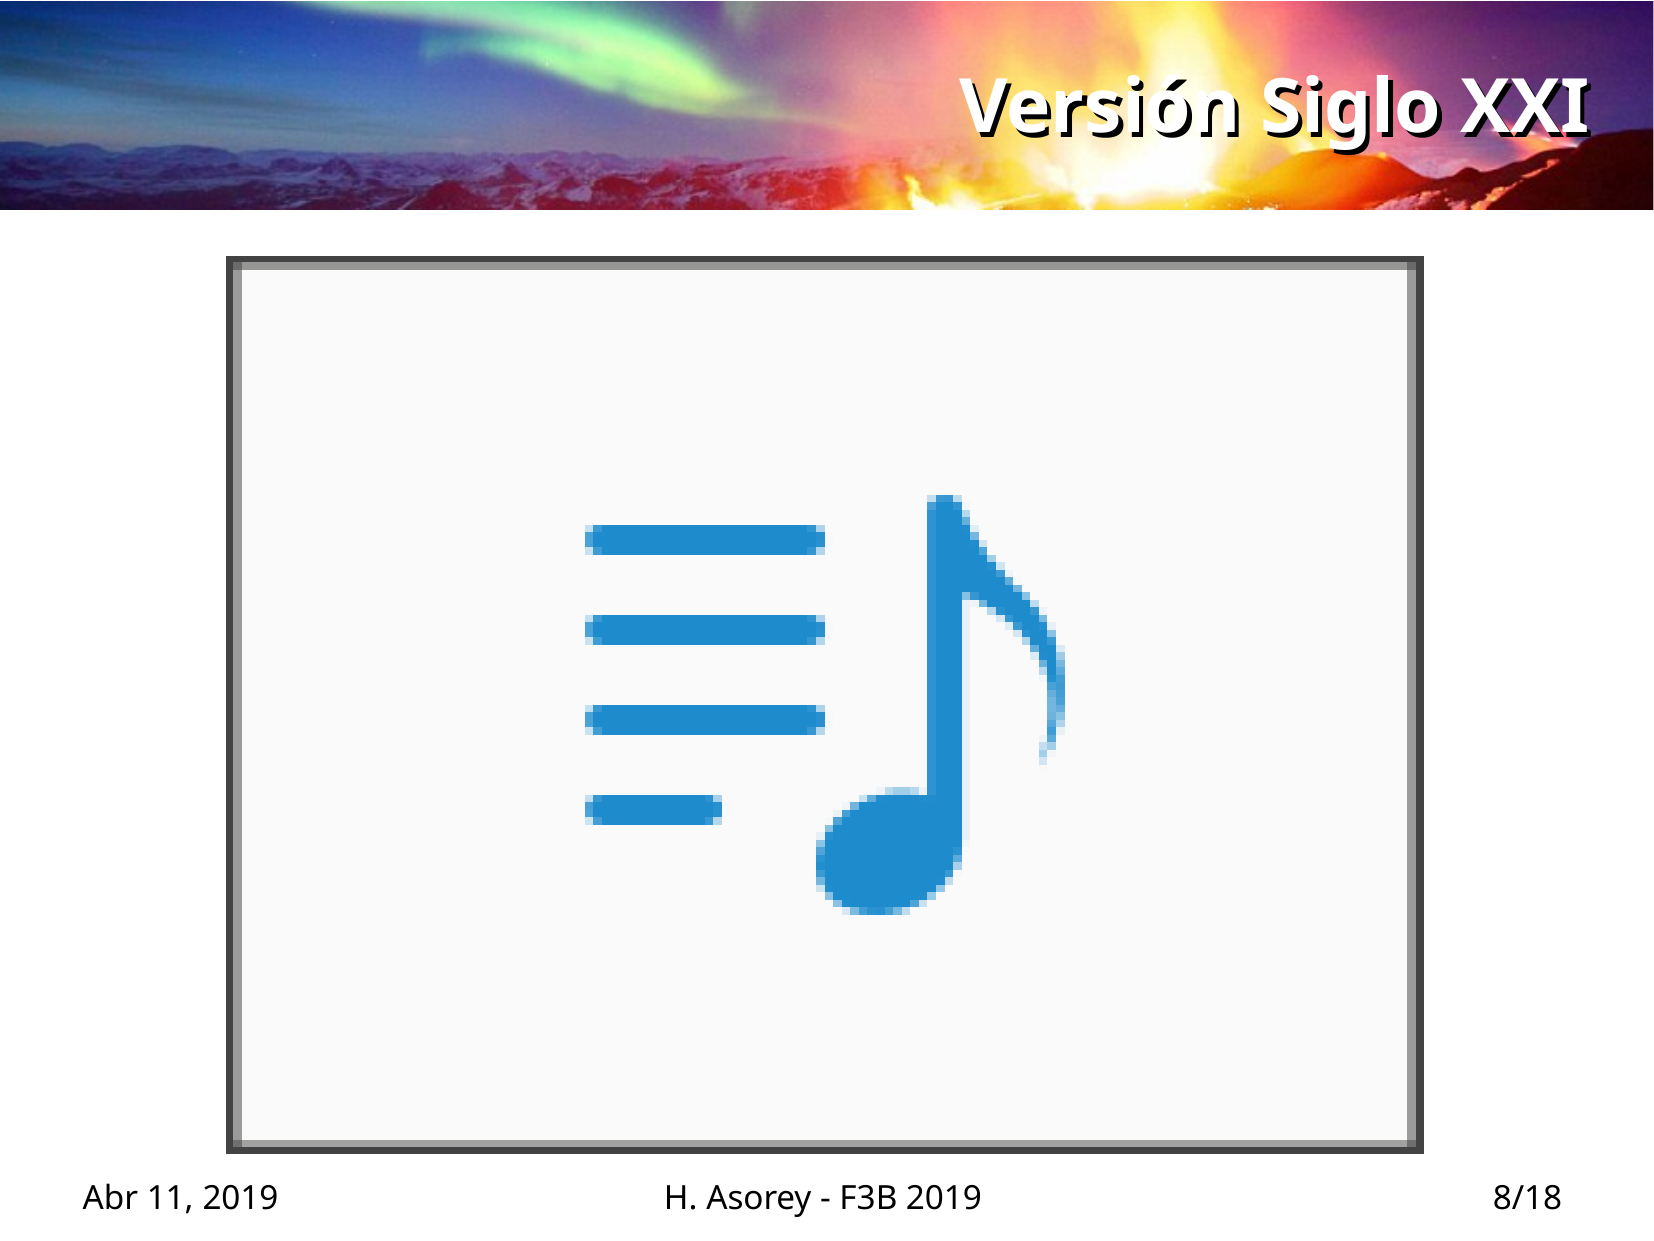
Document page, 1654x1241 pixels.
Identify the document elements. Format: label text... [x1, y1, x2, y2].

picture [0, 1, 1654, 210]
text_box [225, 255, 1426, 1156]
title Versión Siglo XXI [45, 15, 1606, 191]
